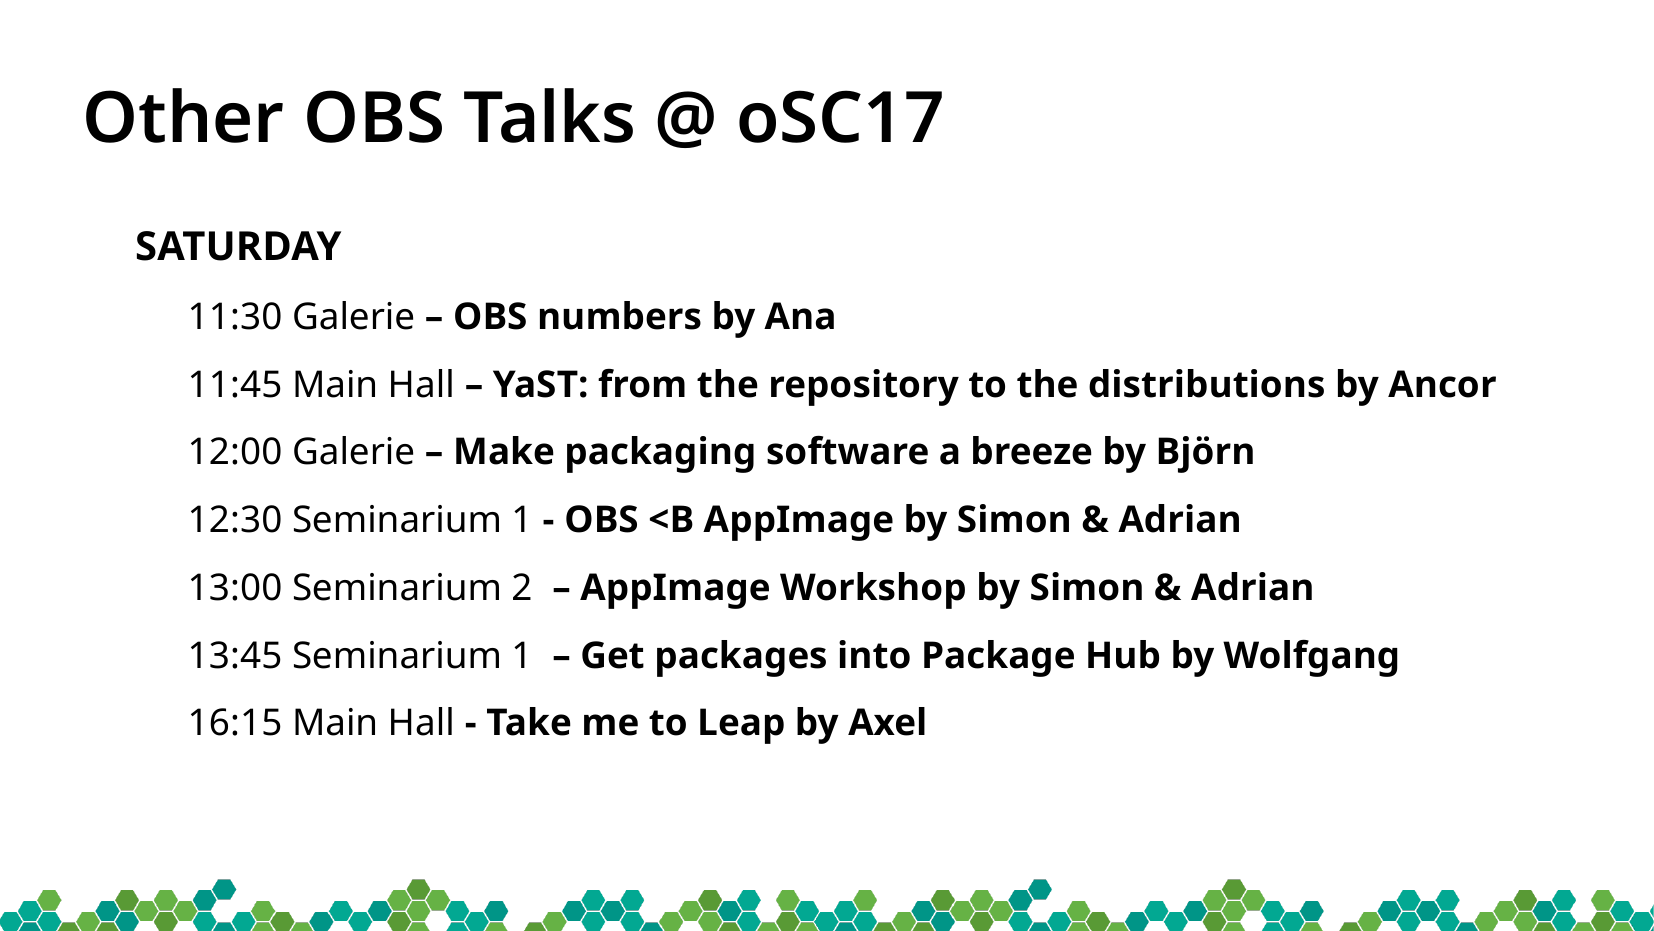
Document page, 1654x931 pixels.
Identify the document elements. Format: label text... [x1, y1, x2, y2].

list SATURDAY 11:30 Galerie – OBS numbers by Ana 11:45 Main Hall – YaST: from the repository to the distributions by Ancor 12:00 Galerie – Make packaging software a breeze by Björn 12:30 Seminarium 1 - OBS <B AppImage by Simon & Adrian 13:00 Seminarium 2 – AppImage Workshop by Simon & Adrian 13:45 Seminarium 1 – Get packages into Package Hub by Wolfgang 16:15 Main Hall - Take me to Leap by Axel [82, 217, 1571, 758]
title Other OBS Talks @ oSC17 [82, 37, 1571, 193]
picture [0, 871, 1654, 931]
